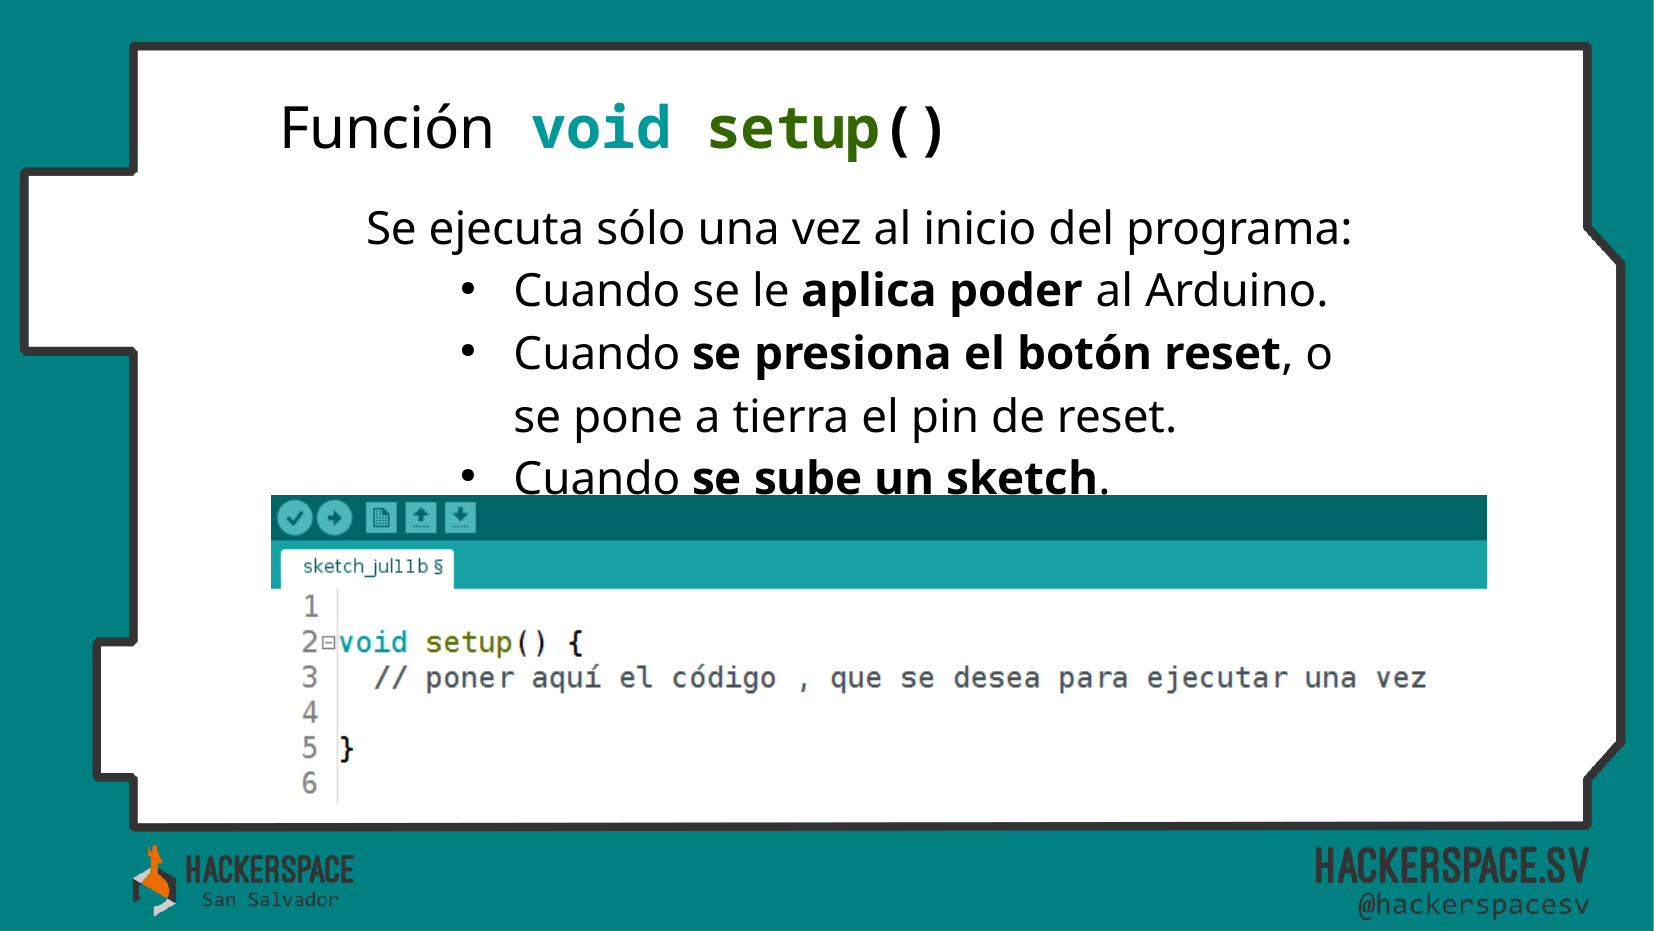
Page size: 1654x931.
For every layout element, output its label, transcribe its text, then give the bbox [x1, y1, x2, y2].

text_box Se ejecuta sólo una vez al inicio del programa: Cuando se le aplica poder al Arduino. Cuando se presiona el botón reset, o se pone a tierra el pin de reset. Cuando se sube un sketch. [280, 188, 1406, 556]
picture [0, 0, 1654, 931]
text_box Función void setup() [264, 78, 1075, 161]
